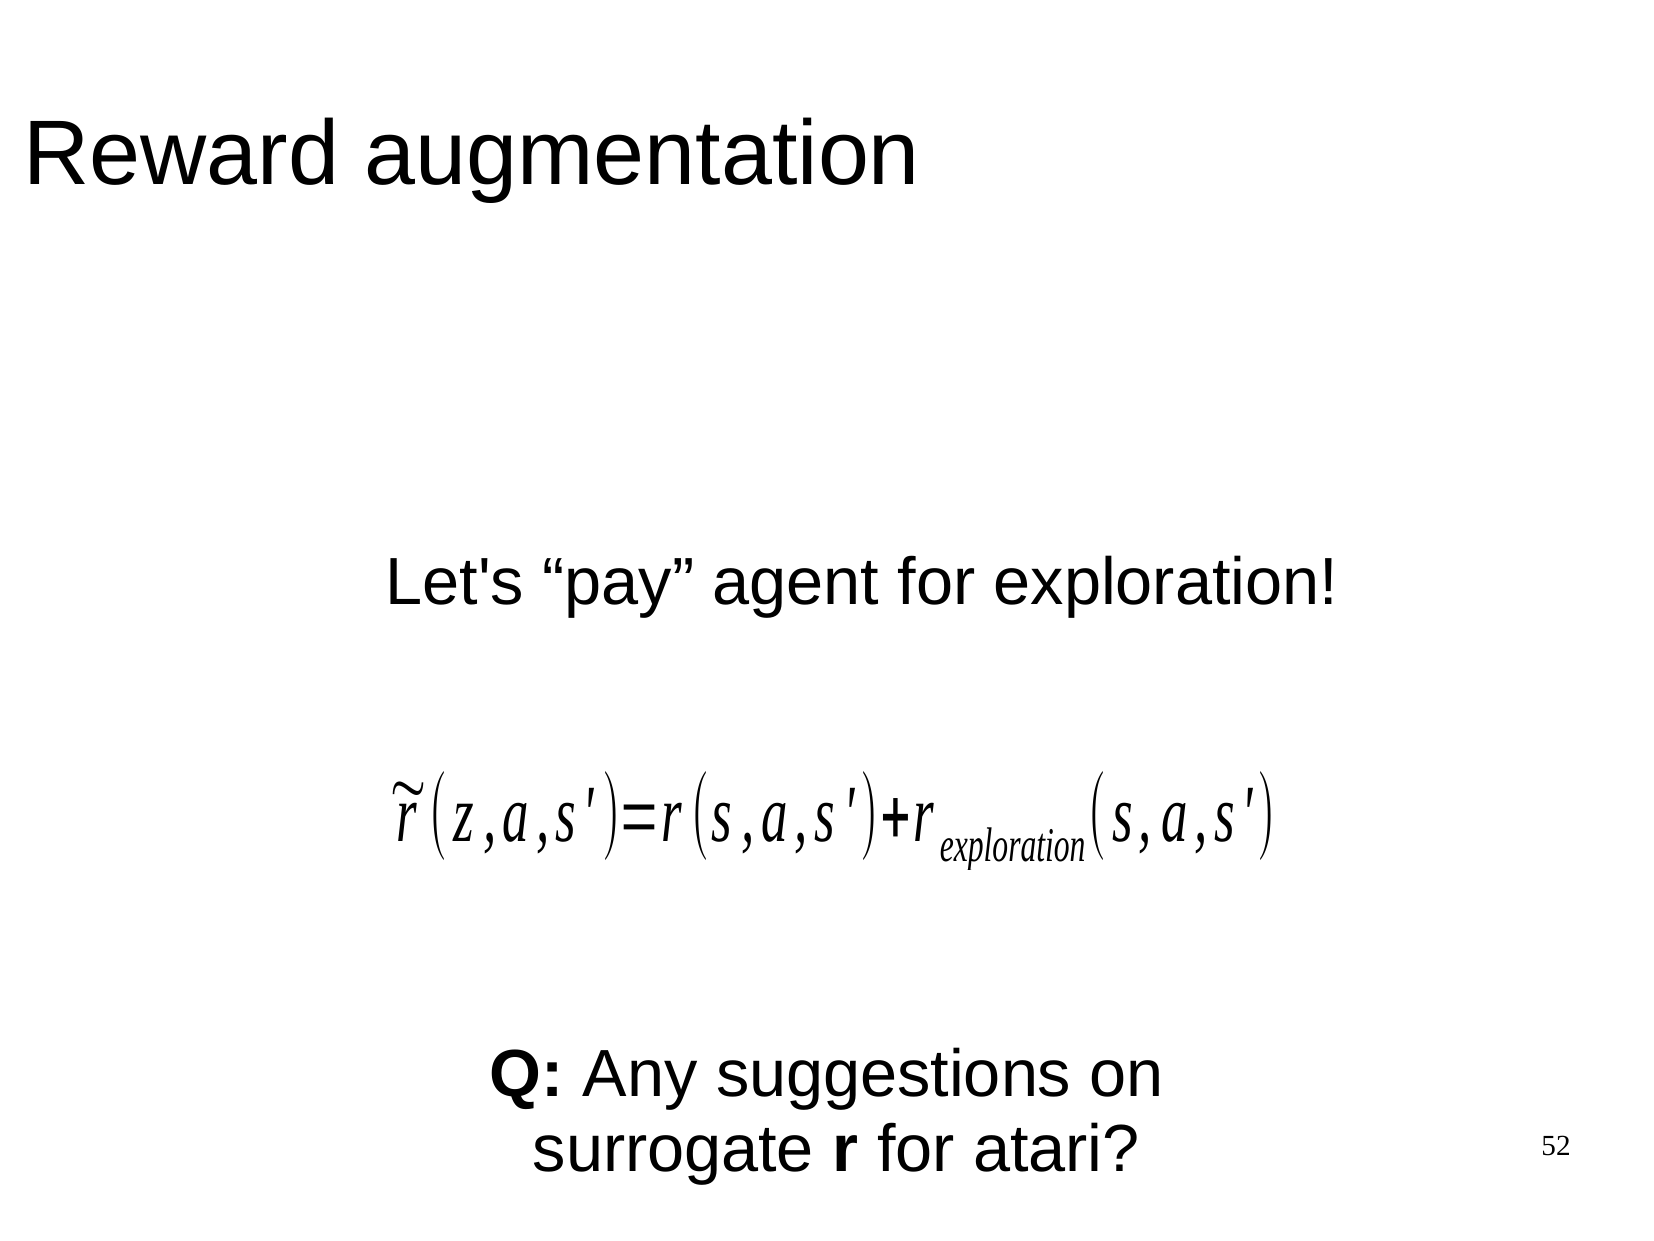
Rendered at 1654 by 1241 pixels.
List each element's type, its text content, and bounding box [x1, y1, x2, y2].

list Let's “pay” agent for exploration! [82, 231, 1571, 951]
chart [373, 764, 1290, 870]
title Reward augmentation [23, 49, 1512, 257]
text_box Q: Any suggestions on surrogate r for atari? [240, 1028, 1433, 1193]
